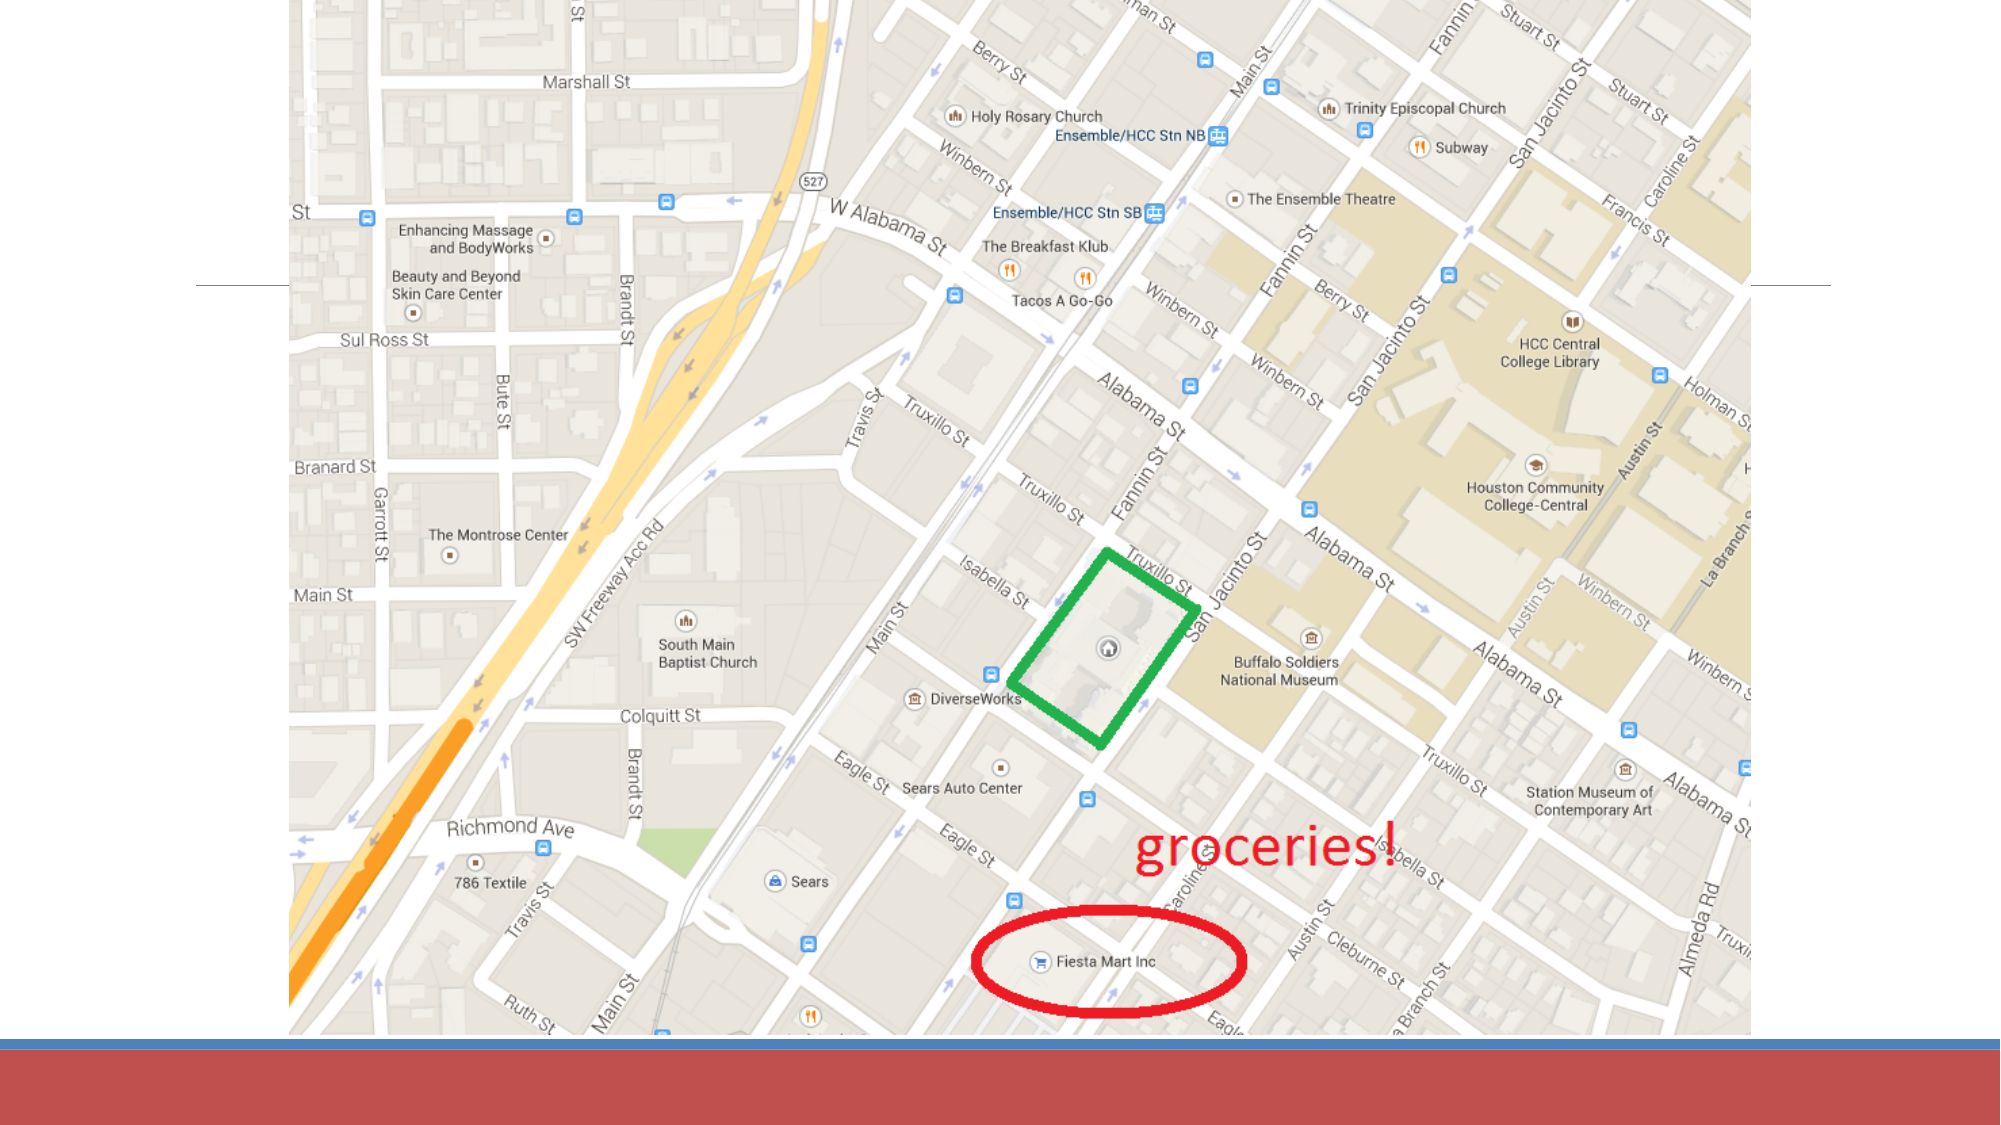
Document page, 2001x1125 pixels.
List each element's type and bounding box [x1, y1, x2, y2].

picture [289, 0, 1751, 1035]
